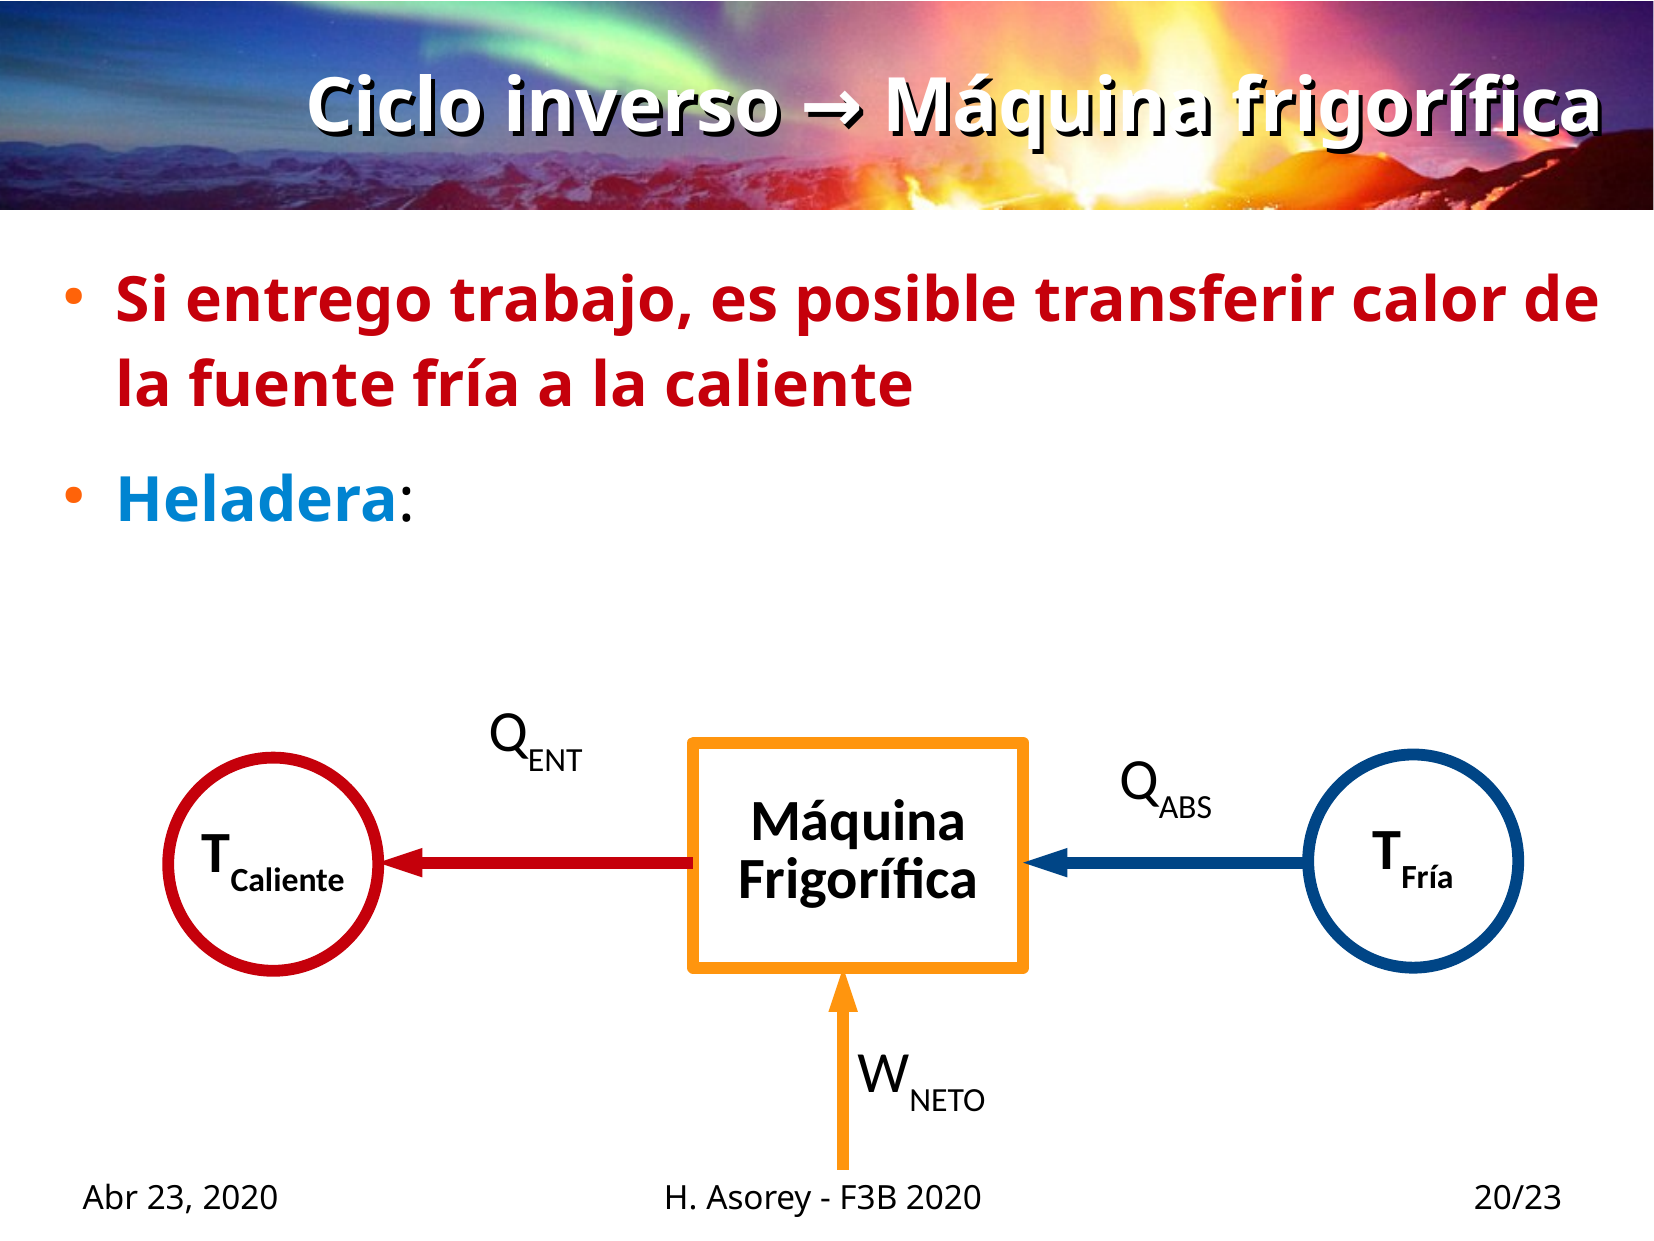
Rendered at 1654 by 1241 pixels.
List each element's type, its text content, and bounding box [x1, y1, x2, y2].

picture [0, 1, 1654, 210]
text_box WNETO [837, 1041, 1006, 1141]
title Ciclo inverso → Máquina frigorífica [45, 15, 1606, 191]
text_box TFría [1308, 754, 1519, 968]
text_box TCaliente [168, 757, 379, 971]
list Si entrego trabajo, es posible transferir calor de la fuente fría a la caliente Heladera: [45, 255, 1606, 1156]
text_box Máquina Frigorífica [693, 742, 1024, 968]
